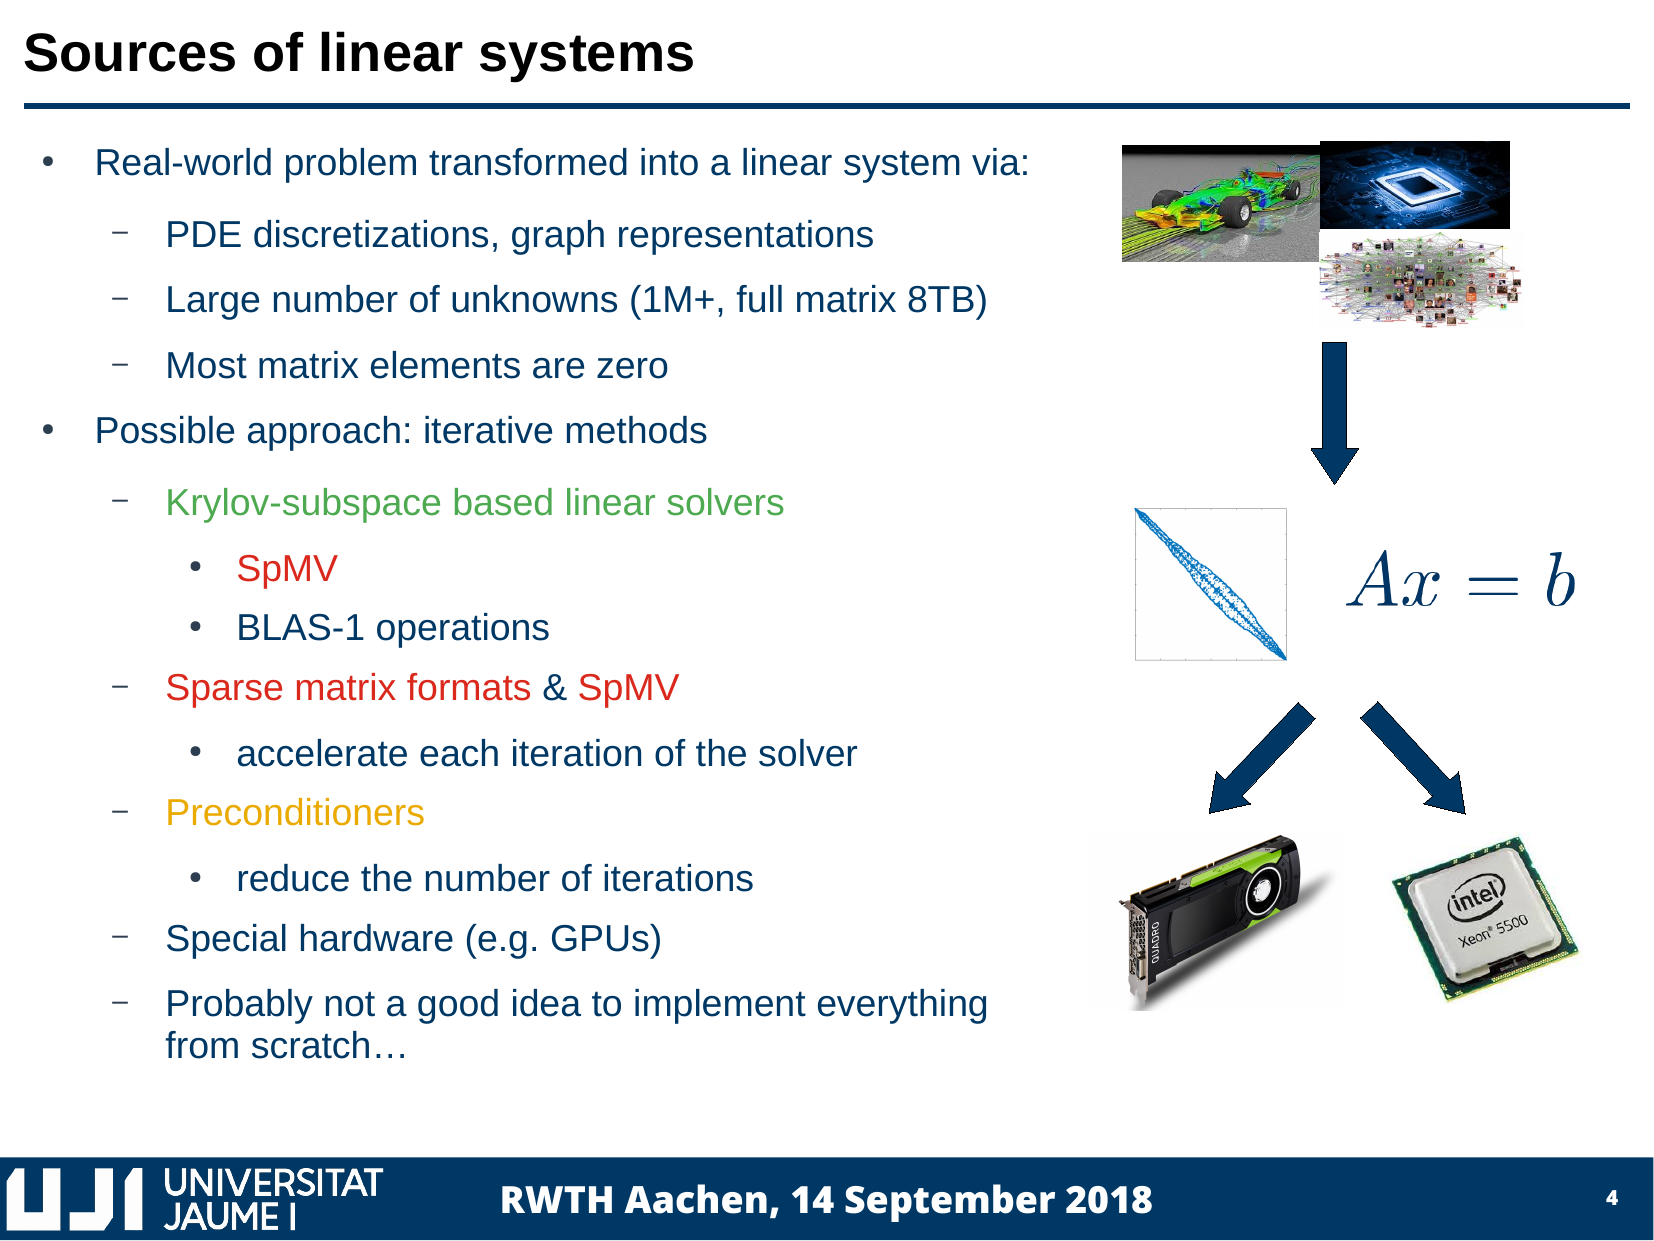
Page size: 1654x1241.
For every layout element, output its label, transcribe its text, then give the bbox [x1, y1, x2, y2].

text_box [1360, 701, 1466, 815]
list Real-world problem transformed into a linear system via: PDE discretizations, graph representations Large number of unknowns (1M+, full matrix 8TB) Most matrix elements are zero Possible approach: iterative methods Krylov-subspace based linear solvers SpMV BLAS-1 operations Sparse matrix formats & SpMV accelerate each iteration of the solver Preconditioners reduce the number of iterations Special hardware (e.g. GPUs) Probably not a good idea to implement everything from scratch… [23, 141, 1040, 1158]
picture [0, 1158, 390, 1241]
picture [1122, 141, 1524, 328]
picture [1134, 507, 1288, 662]
text_box [1311, 342, 1359, 485]
title Sources of linear systems [23, 0, 1630, 107]
picture [1086, 833, 1345, 1011]
text_box [1209, 702, 1316, 814]
picture [1381, 832, 1588, 1004]
picture [1346, 550, 1575, 606]
